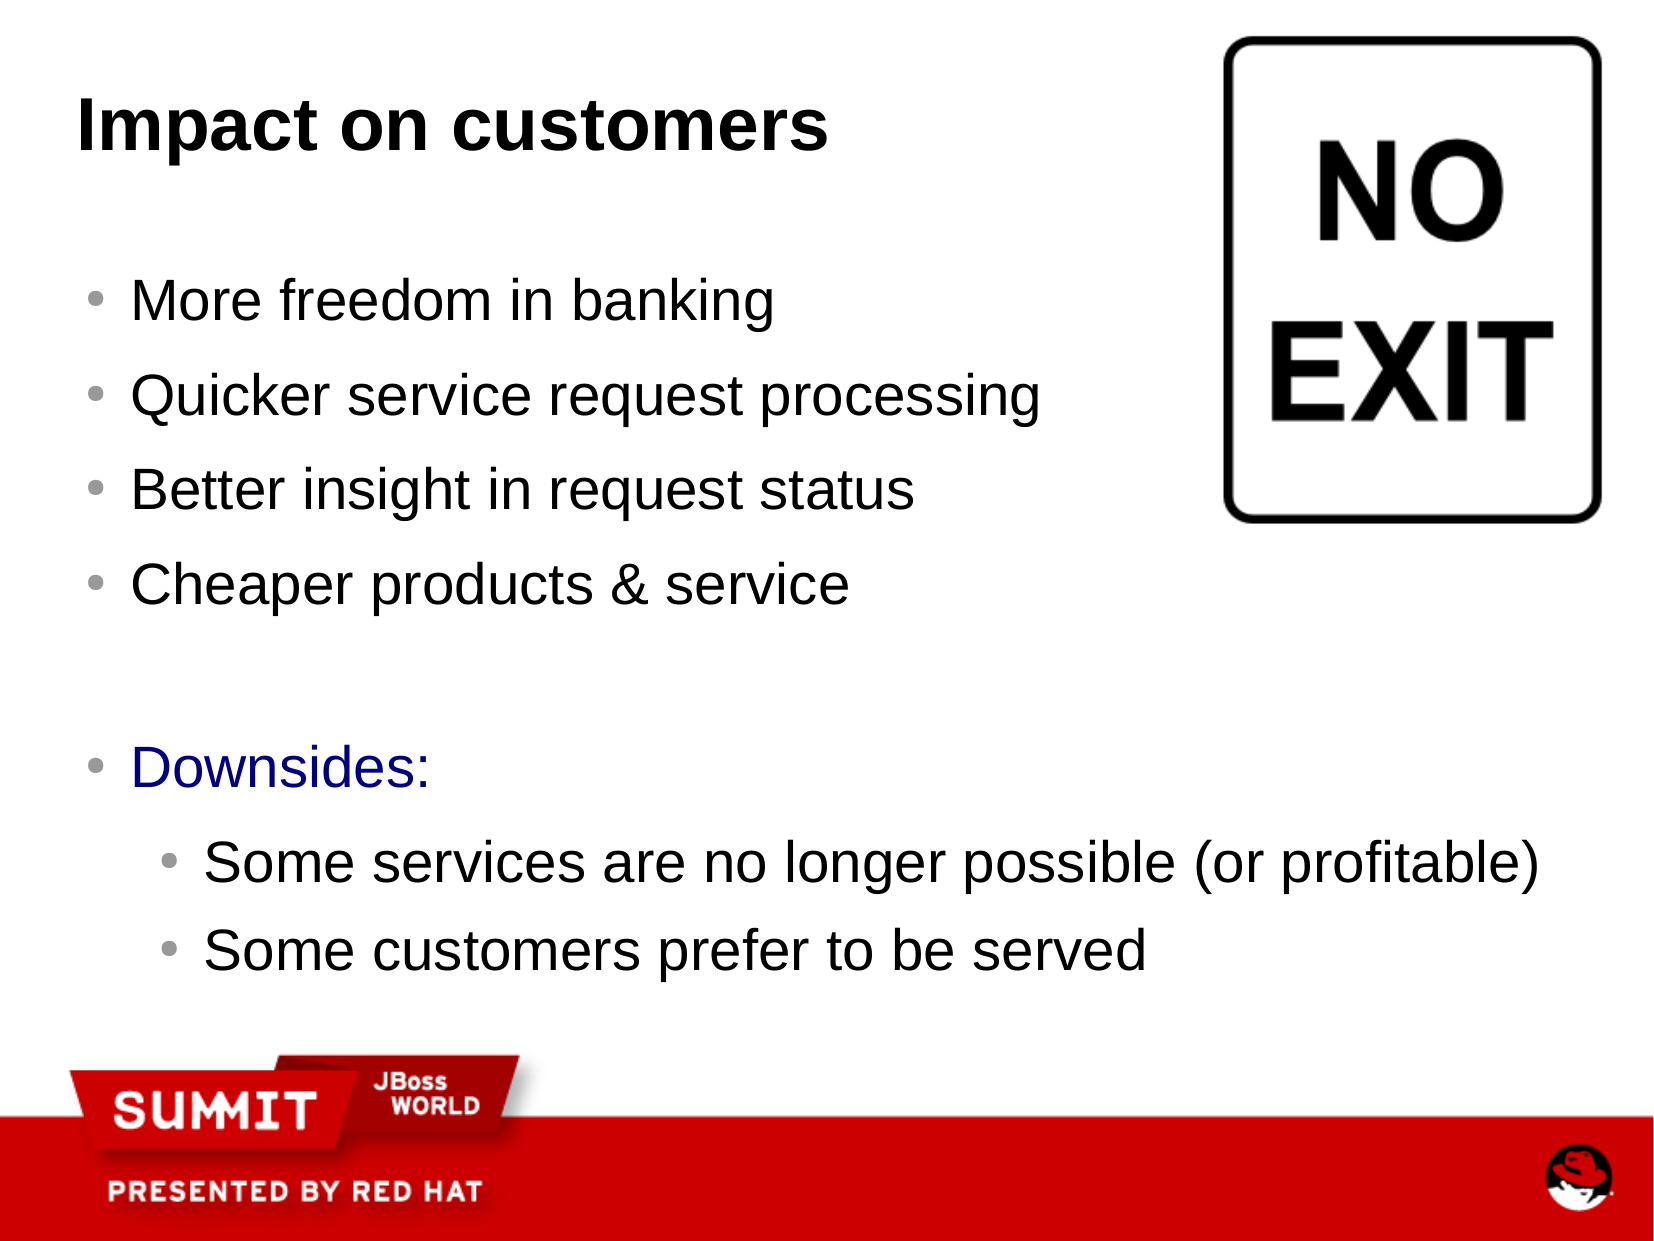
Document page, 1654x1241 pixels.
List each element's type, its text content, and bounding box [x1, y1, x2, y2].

picture [1217, 30, 1609, 532]
picture [0, 1043, 1654, 1241]
title Impact on customers [76, 45, 1217, 204]
list More freedom in banking Quicker service request processing Better insight in request status Cheaper products & service Downsides: Some services are no longer possible (or profitable) Some customers prefer to be served [70, 267, 1571, 982]
